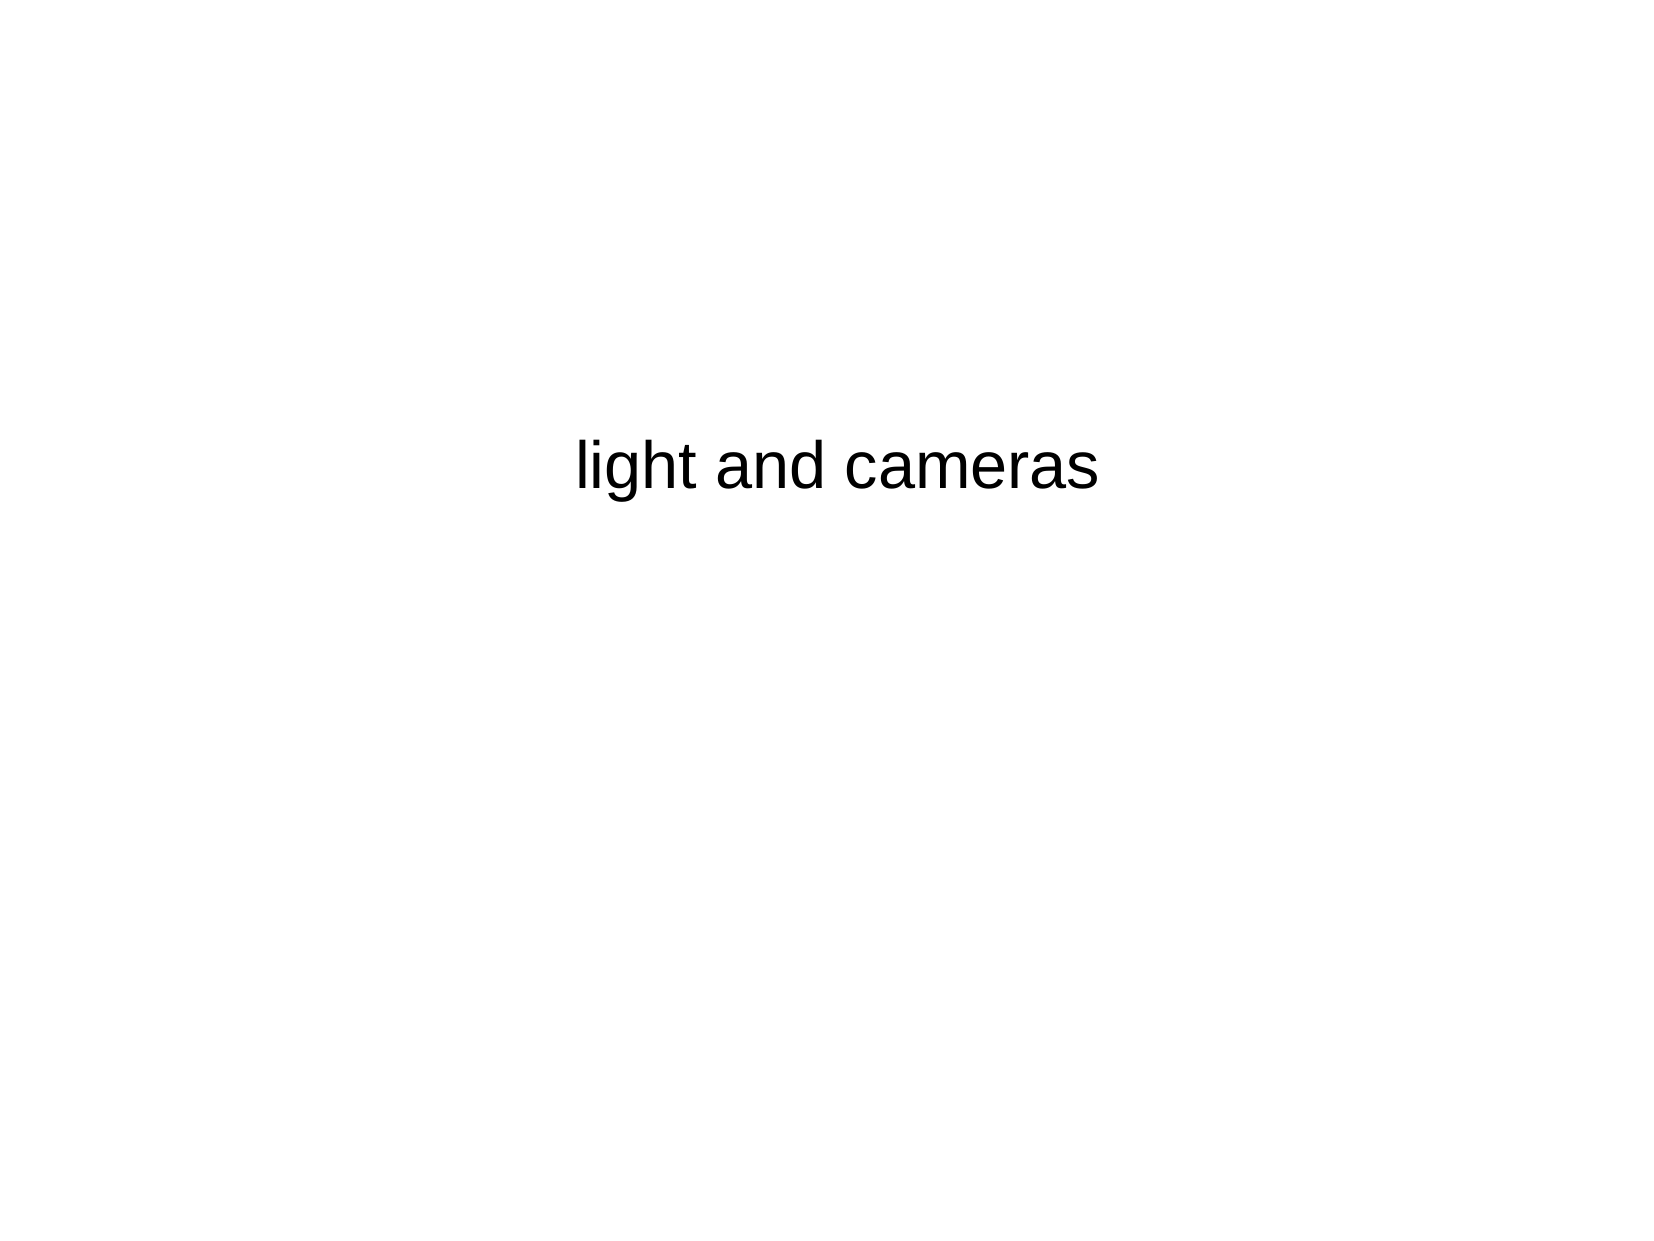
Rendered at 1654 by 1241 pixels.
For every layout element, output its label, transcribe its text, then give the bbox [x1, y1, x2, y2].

subtitle light and cameras [22, 19, 1654, 1166]
